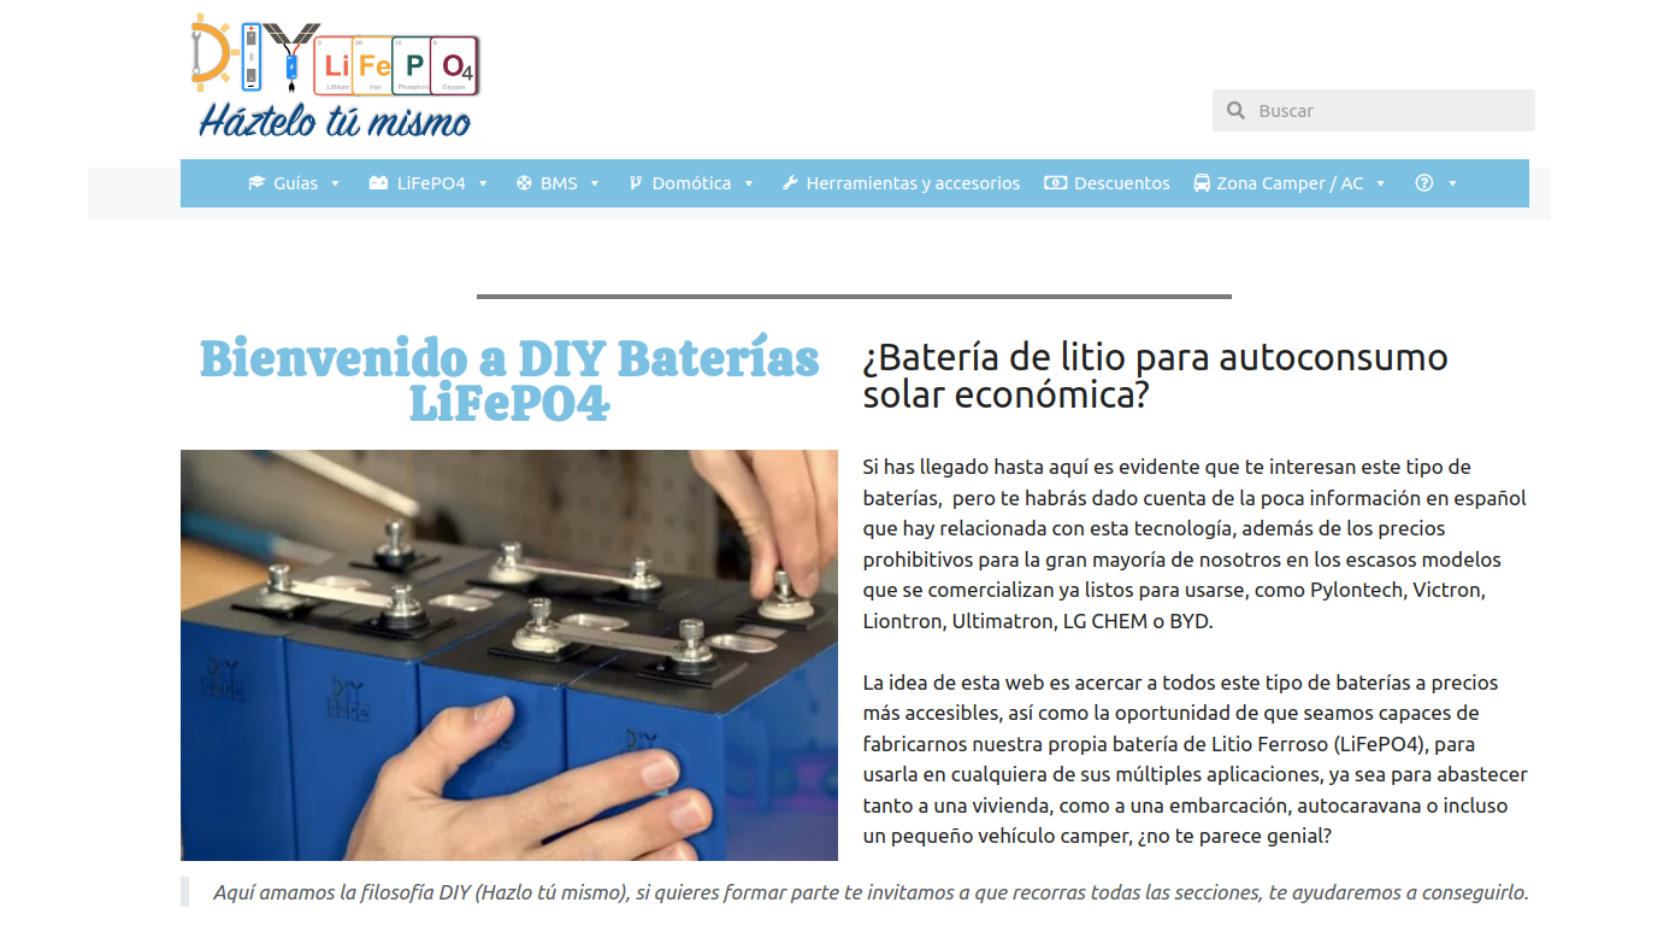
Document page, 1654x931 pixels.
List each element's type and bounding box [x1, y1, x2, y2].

picture [88, 0, 1551, 931]
